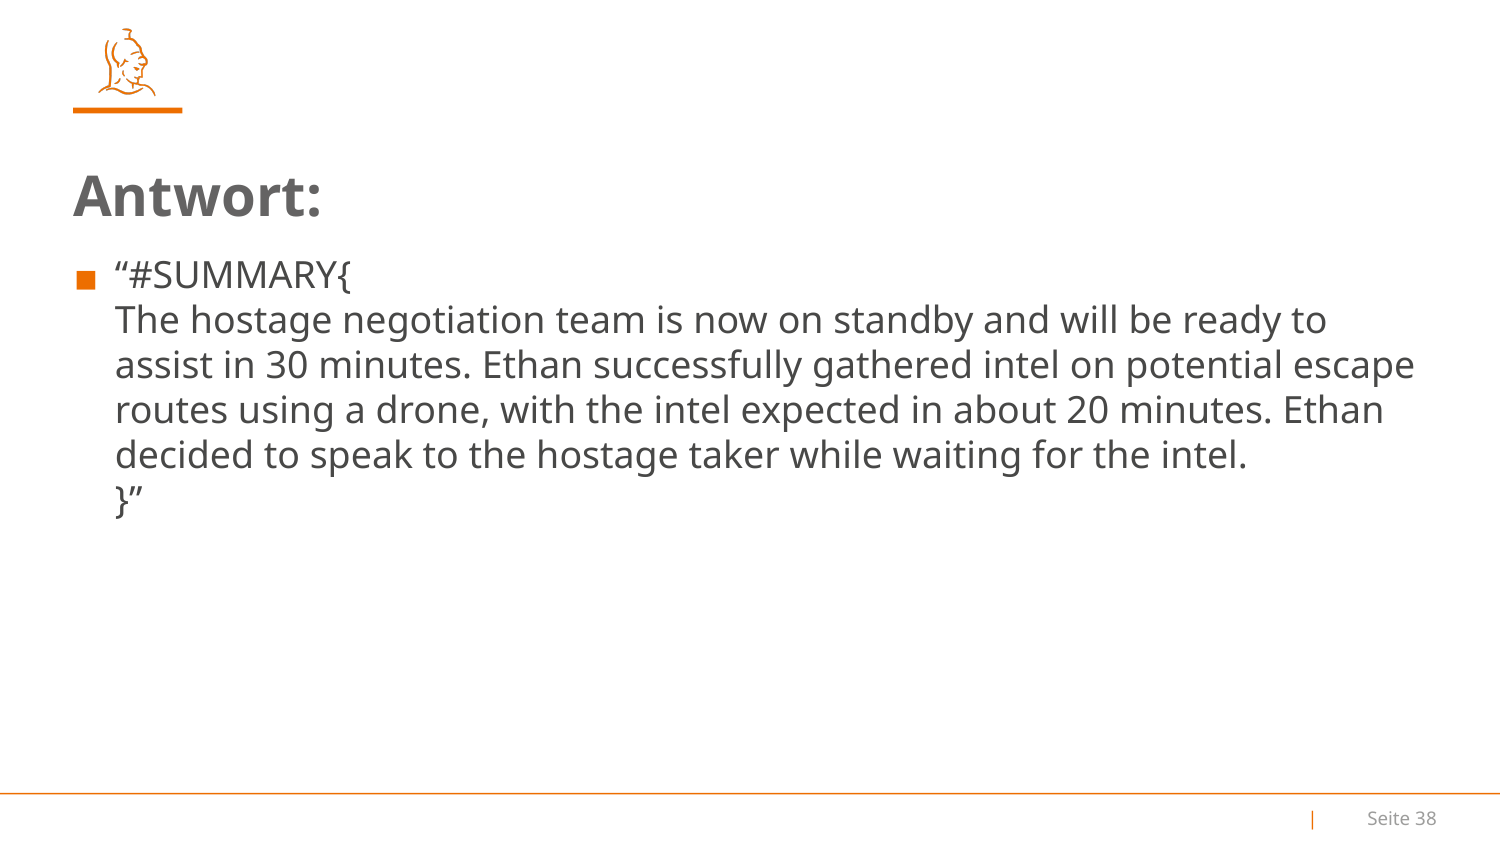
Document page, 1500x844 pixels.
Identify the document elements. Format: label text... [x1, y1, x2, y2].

list “#SUMMARY{ The hostage negotiation team is now on standby and will be ready to assist in 30 minutes. Ethan successfully gathered intel on potential escape routes using a drone, with the intel expected in about 20 minutes. Ethan decided to speak to the hostage taker while waiting for the intel. }” [62, 245, 1437, 775]
list Antwort: [62, 155, 1230, 237]
picture [95, 26, 158, 98]
